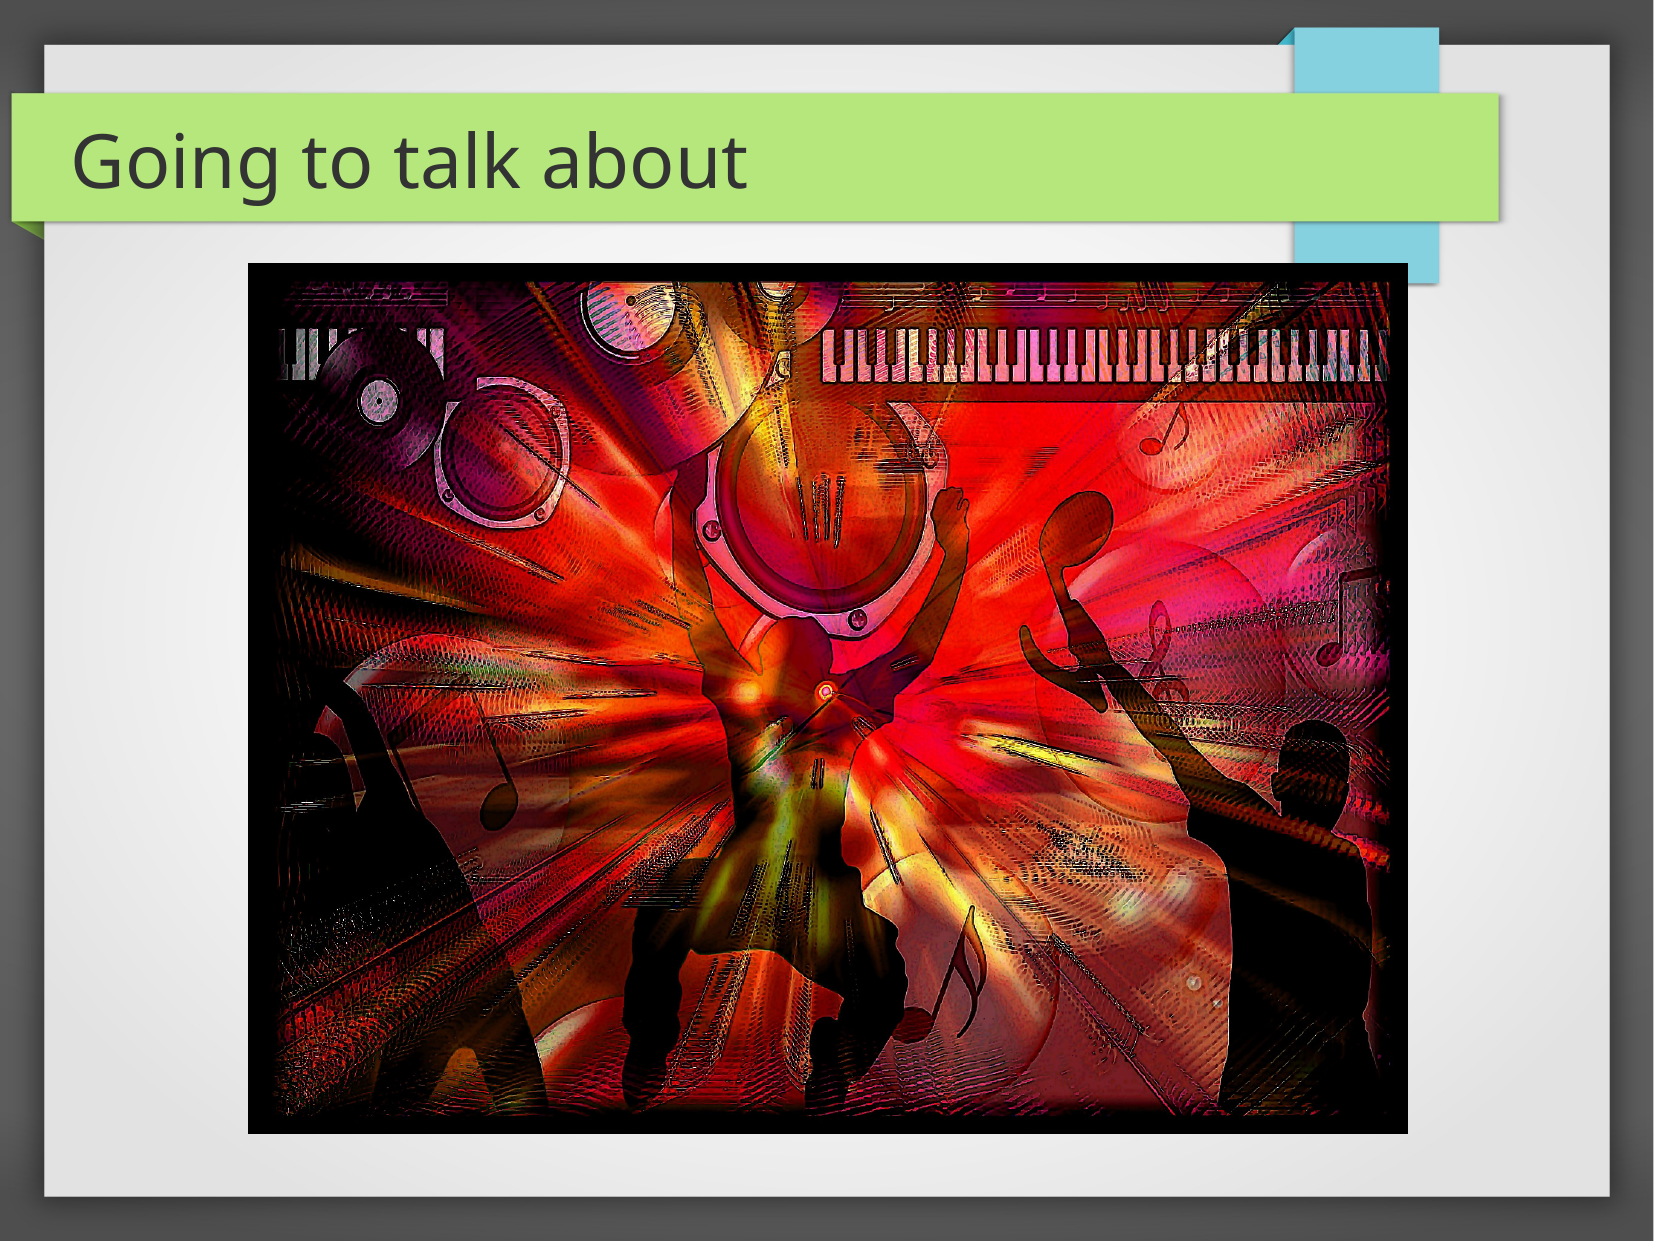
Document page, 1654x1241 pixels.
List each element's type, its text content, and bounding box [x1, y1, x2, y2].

picture [0, 0, 1654, 1241]
title Going to talk about [70, 106, 1229, 213]
